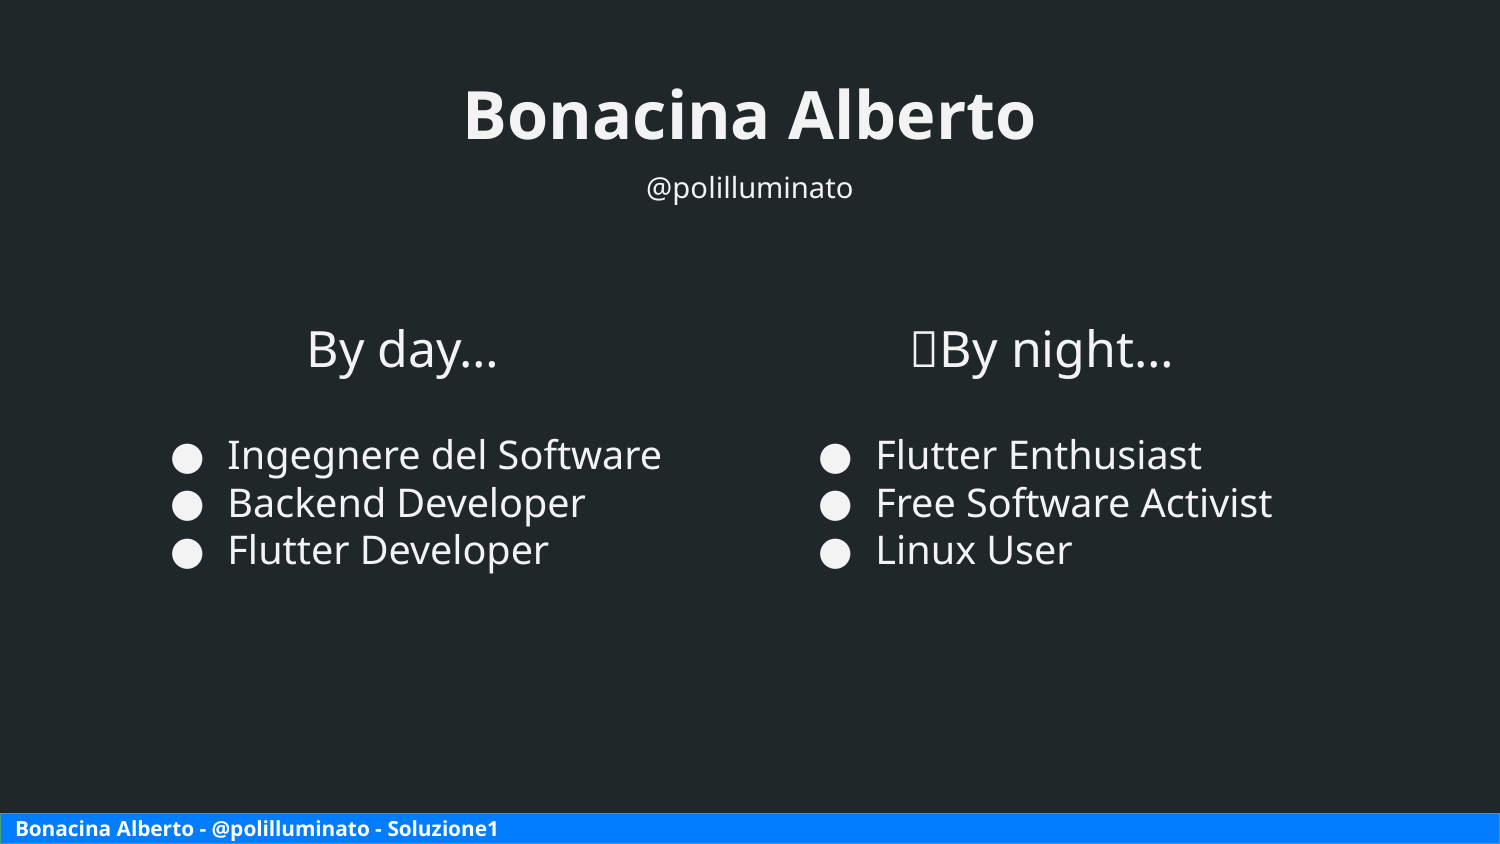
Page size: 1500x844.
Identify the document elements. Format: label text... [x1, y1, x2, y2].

text_box Ingegnere del Software Backend Developer Flutter Developer [137, 415, 680, 588]
text_box 🧑‍💻 By day… [278, 302, 595, 393]
text_box Bonacina Alberto - @polilluminato - Soluzione1 [0, 800, 1500, 844]
text_box 🐧By night… [895, 302, 1269, 393]
text_box Flutter Enthusiast Free Software Activist Linux User [785, 415, 1298, 588]
text_box @polilluminato [573, 154, 927, 220]
text_box Bonacina Alberto [400, 57, 1100, 168]
